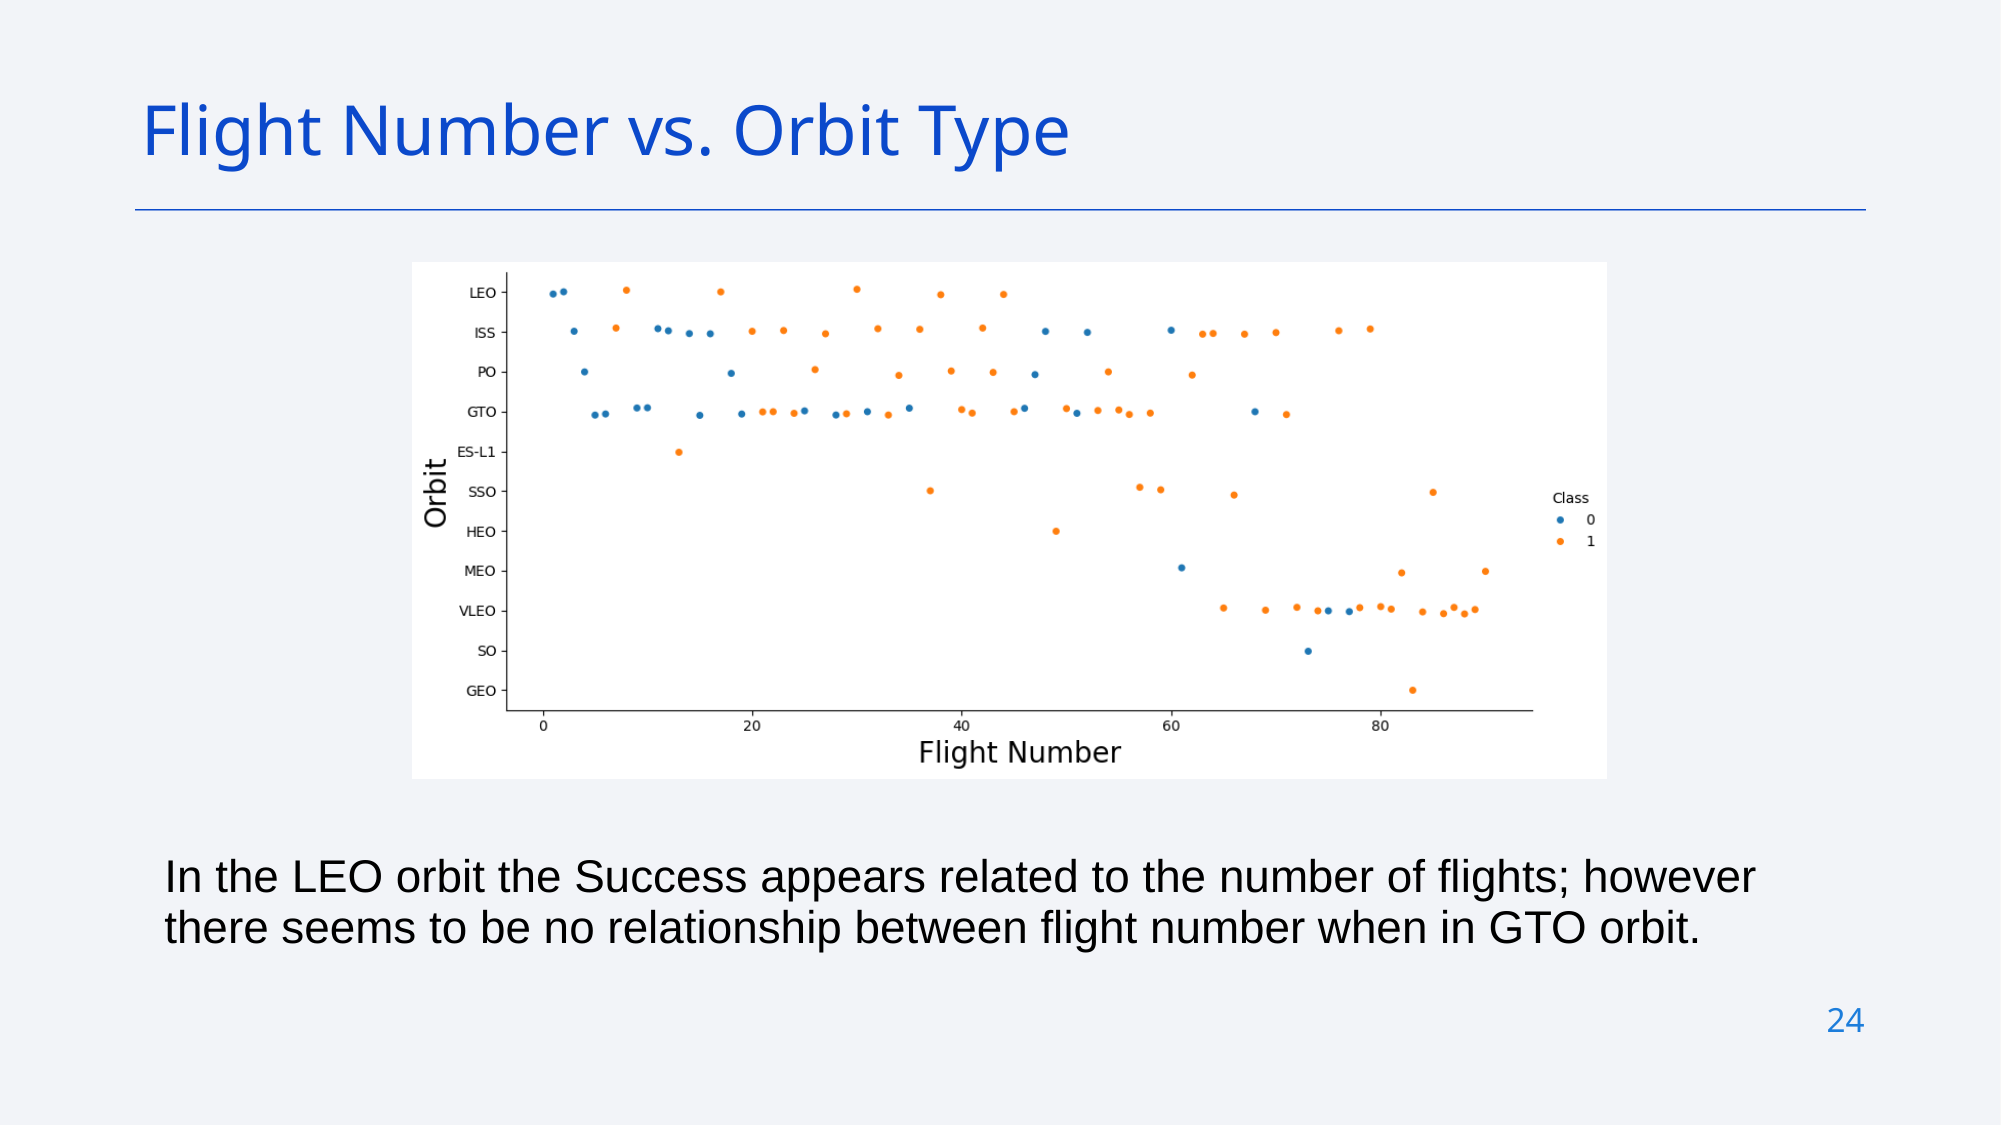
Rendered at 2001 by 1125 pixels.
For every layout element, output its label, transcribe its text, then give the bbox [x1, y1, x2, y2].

text_box In the LEO orbit the Success appears related to the number of flights; however there seems to be no relationship between flight number when in GTO orbit. [149, 843, 1876, 962]
text_box Flight Number vs. Orbit Type [126, 88, 1852, 179]
picture [0, 0, 2001, 1125]
